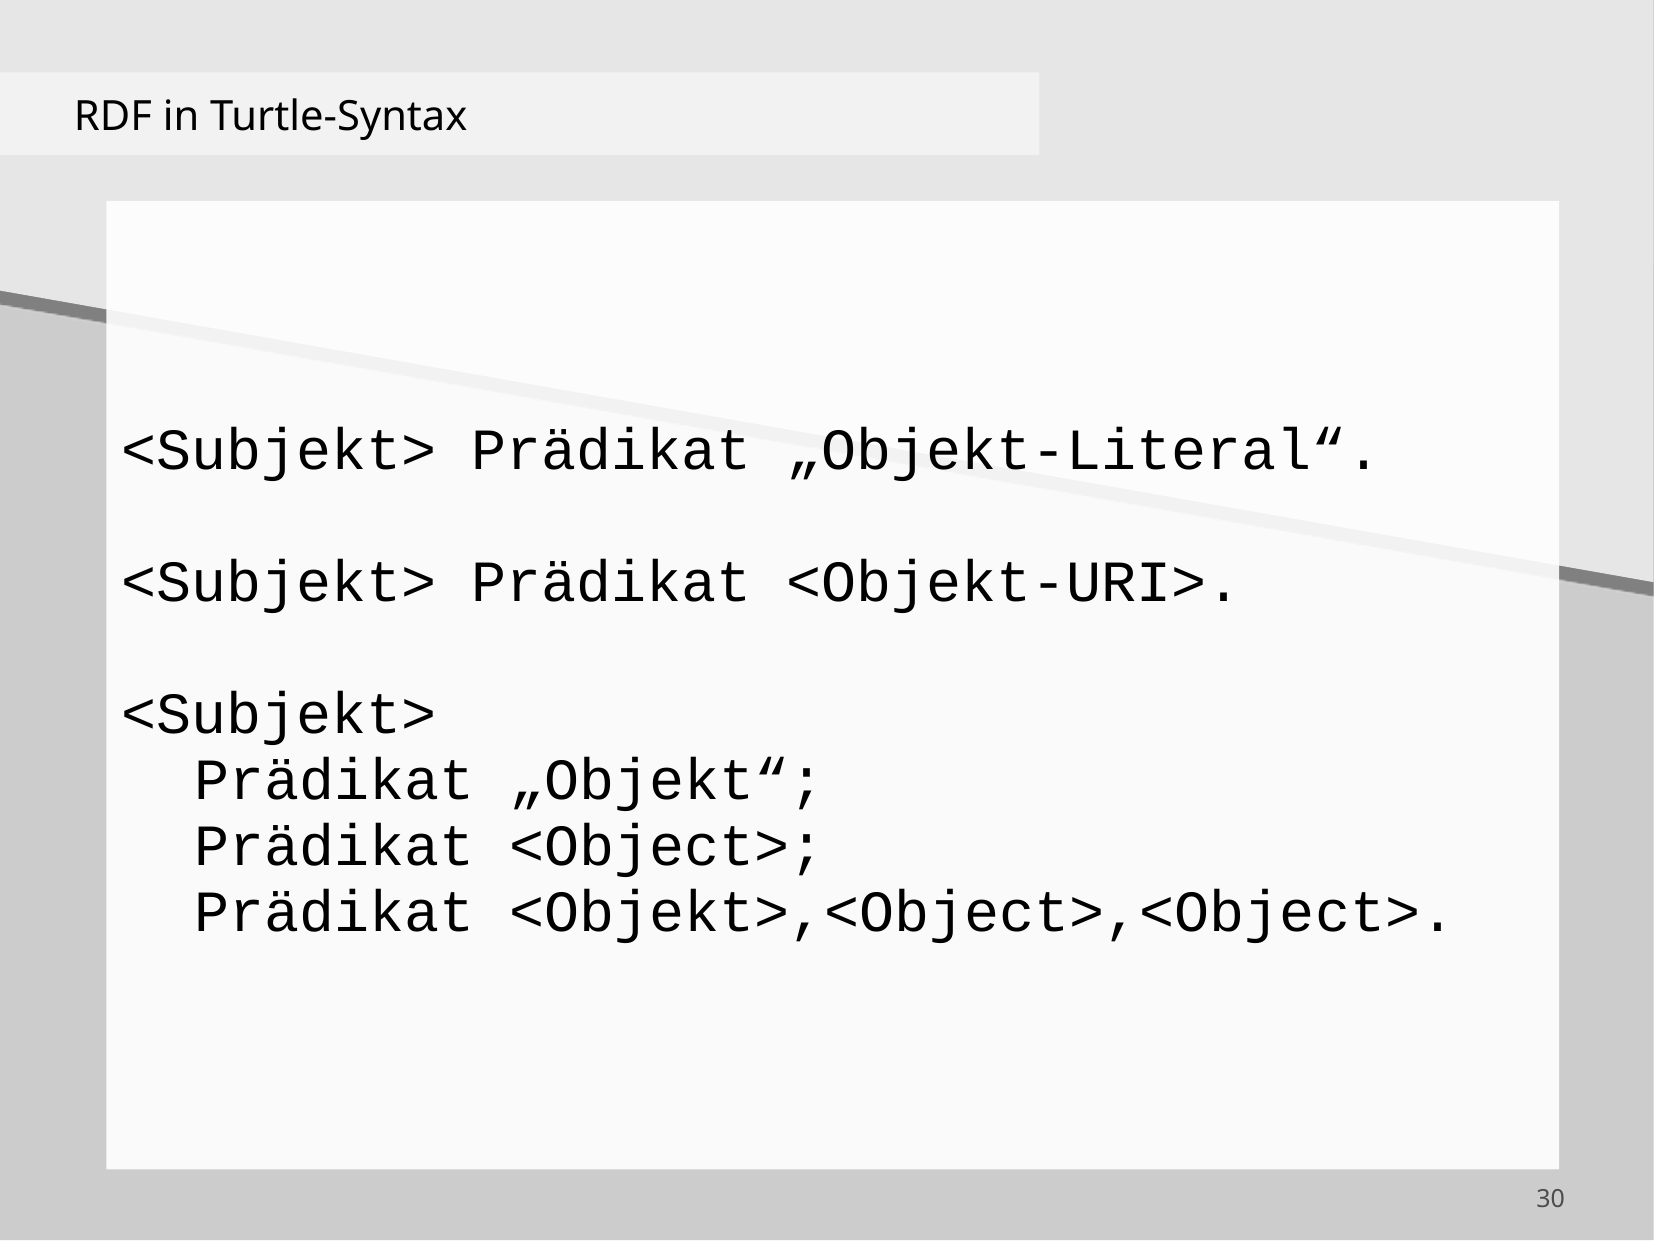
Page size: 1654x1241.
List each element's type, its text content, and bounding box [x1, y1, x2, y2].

text_box <Subjekt> Prädikat „Objekt-Literal“. <Subjekt> Prädikat <Objekt-URI>. <Subjekt> Prädikat „Objekt“; Prädikat <Object>; Prädikat <Objekt>,<Object>,<Object>. [106, 200, 1560, 1170]
text_box RDF in Turtle-Syntax [59, 78, 1040, 178]
text_box [0, 72, 1040, 156]
